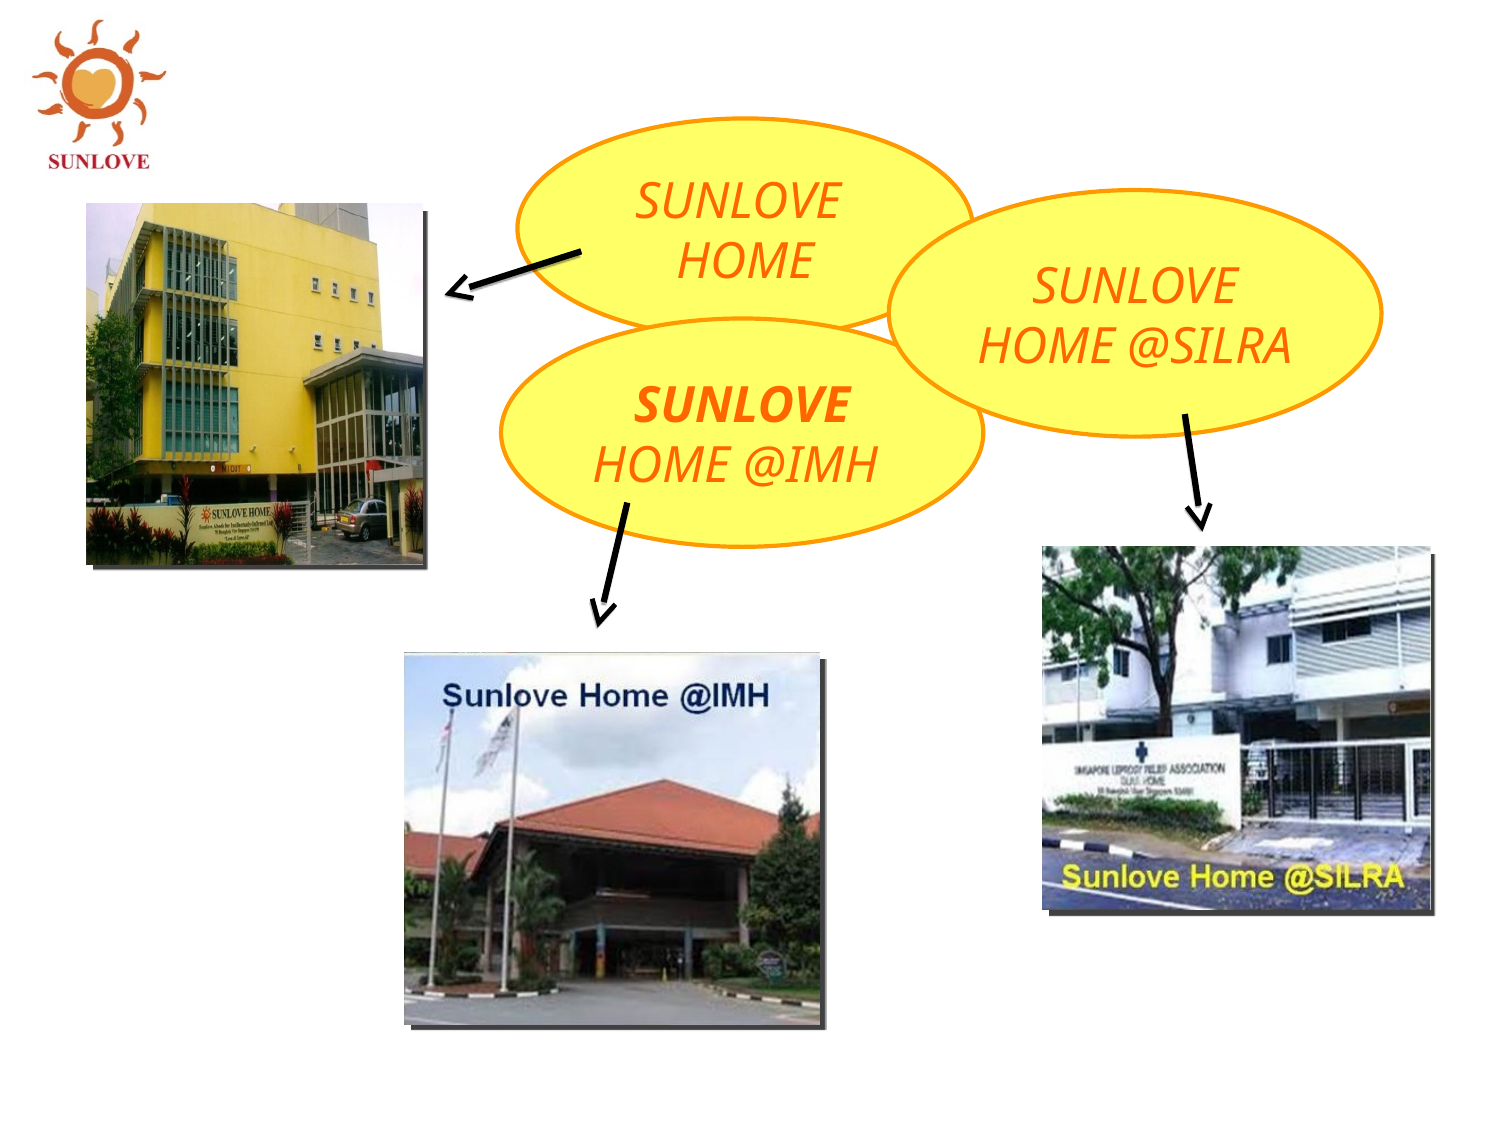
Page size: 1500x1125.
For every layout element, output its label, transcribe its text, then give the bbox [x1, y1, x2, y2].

picture [86, 203, 423, 566]
text_box SUNLOVE HOME [517, 118, 973, 328]
picture [24, 11, 174, 177]
picture [404, 652, 820, 1025]
picture [1042, 546, 1431, 910]
text_box SUNLOVE HOME @IMH [501, 318, 984, 547]
text_box SUNLOVE HOME @SILRA [888, 190, 1382, 437]
